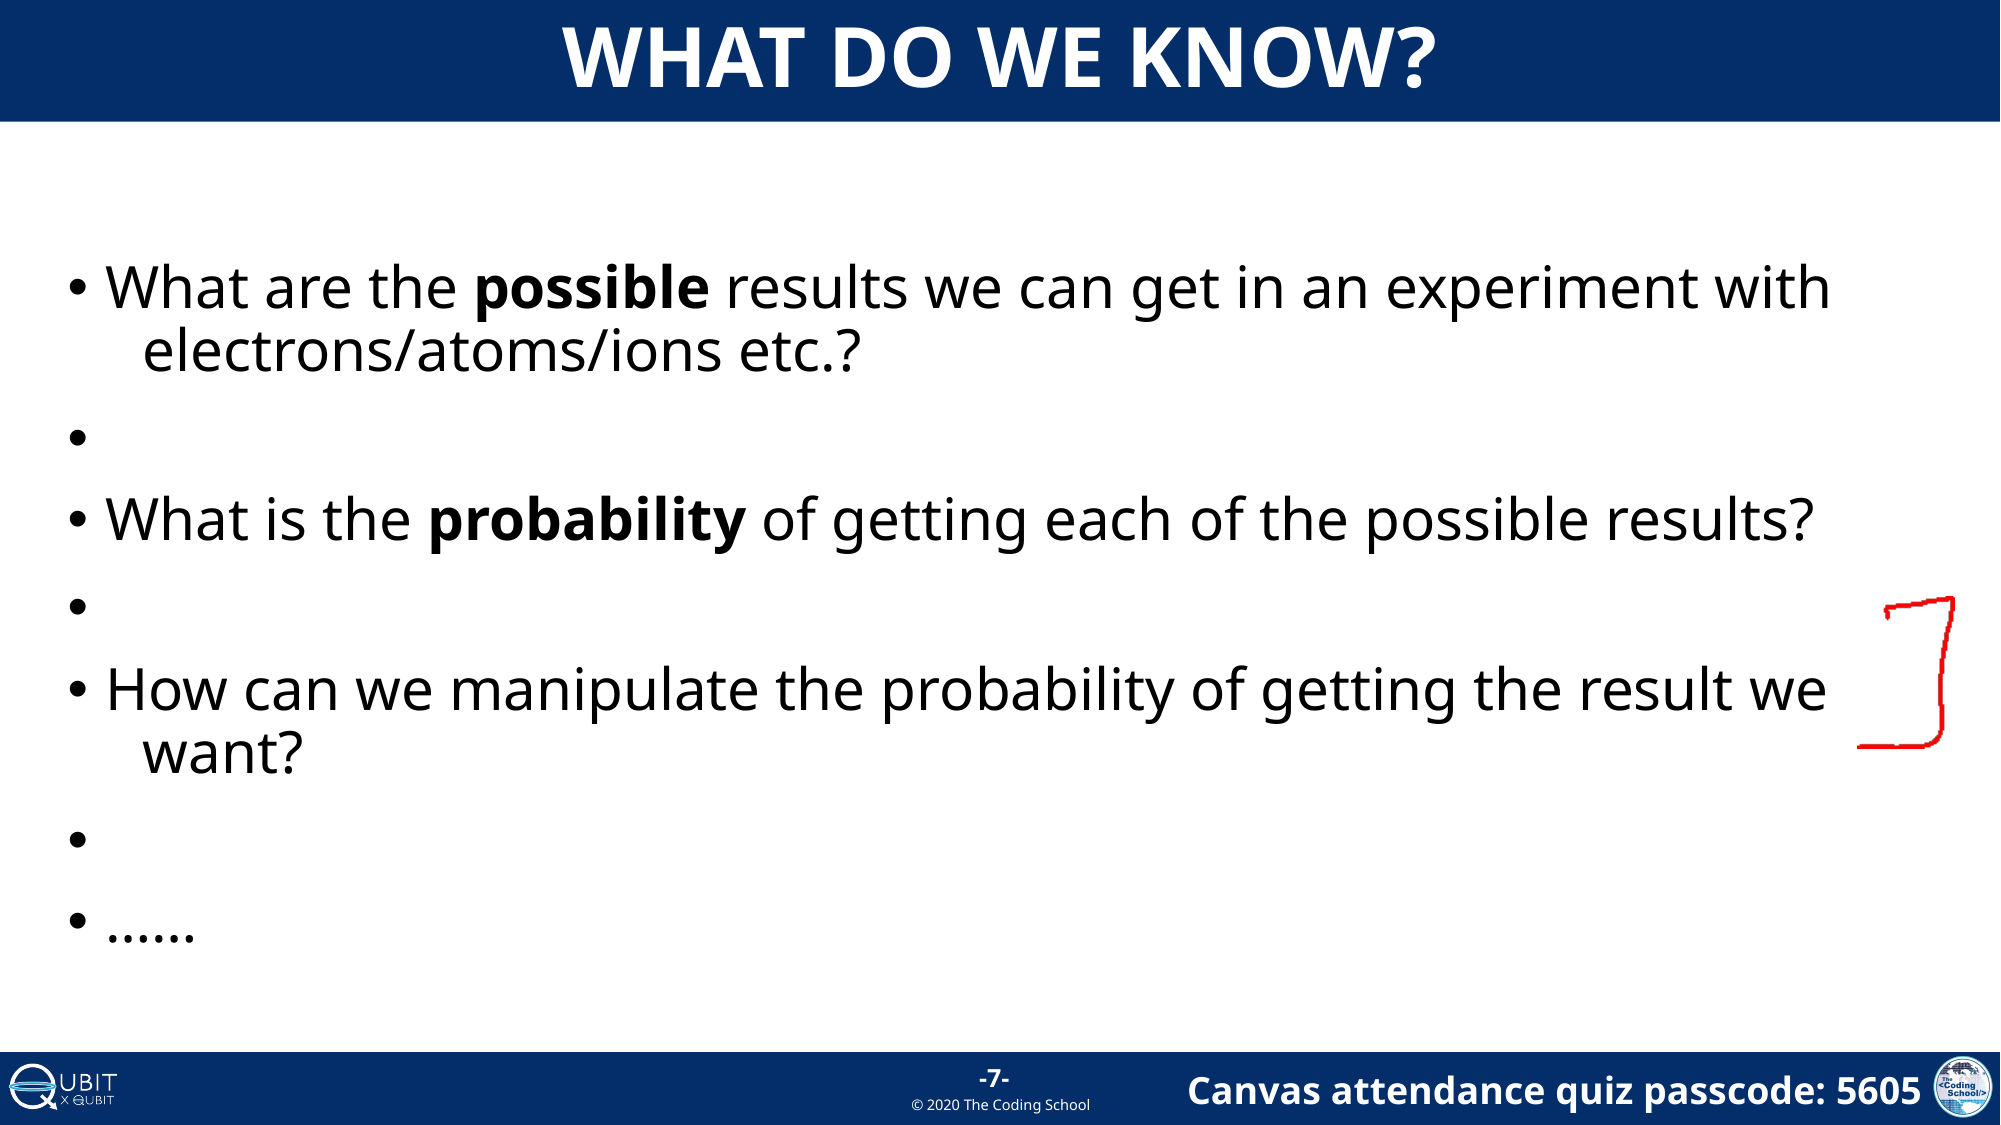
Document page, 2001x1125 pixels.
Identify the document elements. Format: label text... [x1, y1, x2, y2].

list What are the possible results we can get in an experiment with electrons/atoms/ions etc.? What is the probability of getting each of the possible results? How can we manipulate the probability of getting the result we want? …… [52, 159, 1940, 1014]
title What do we know? [0, 0, 2000, 122]
text_box -7- [945, 1050, 1044, 1110]
picture [1857, 596, 1955, 749]
